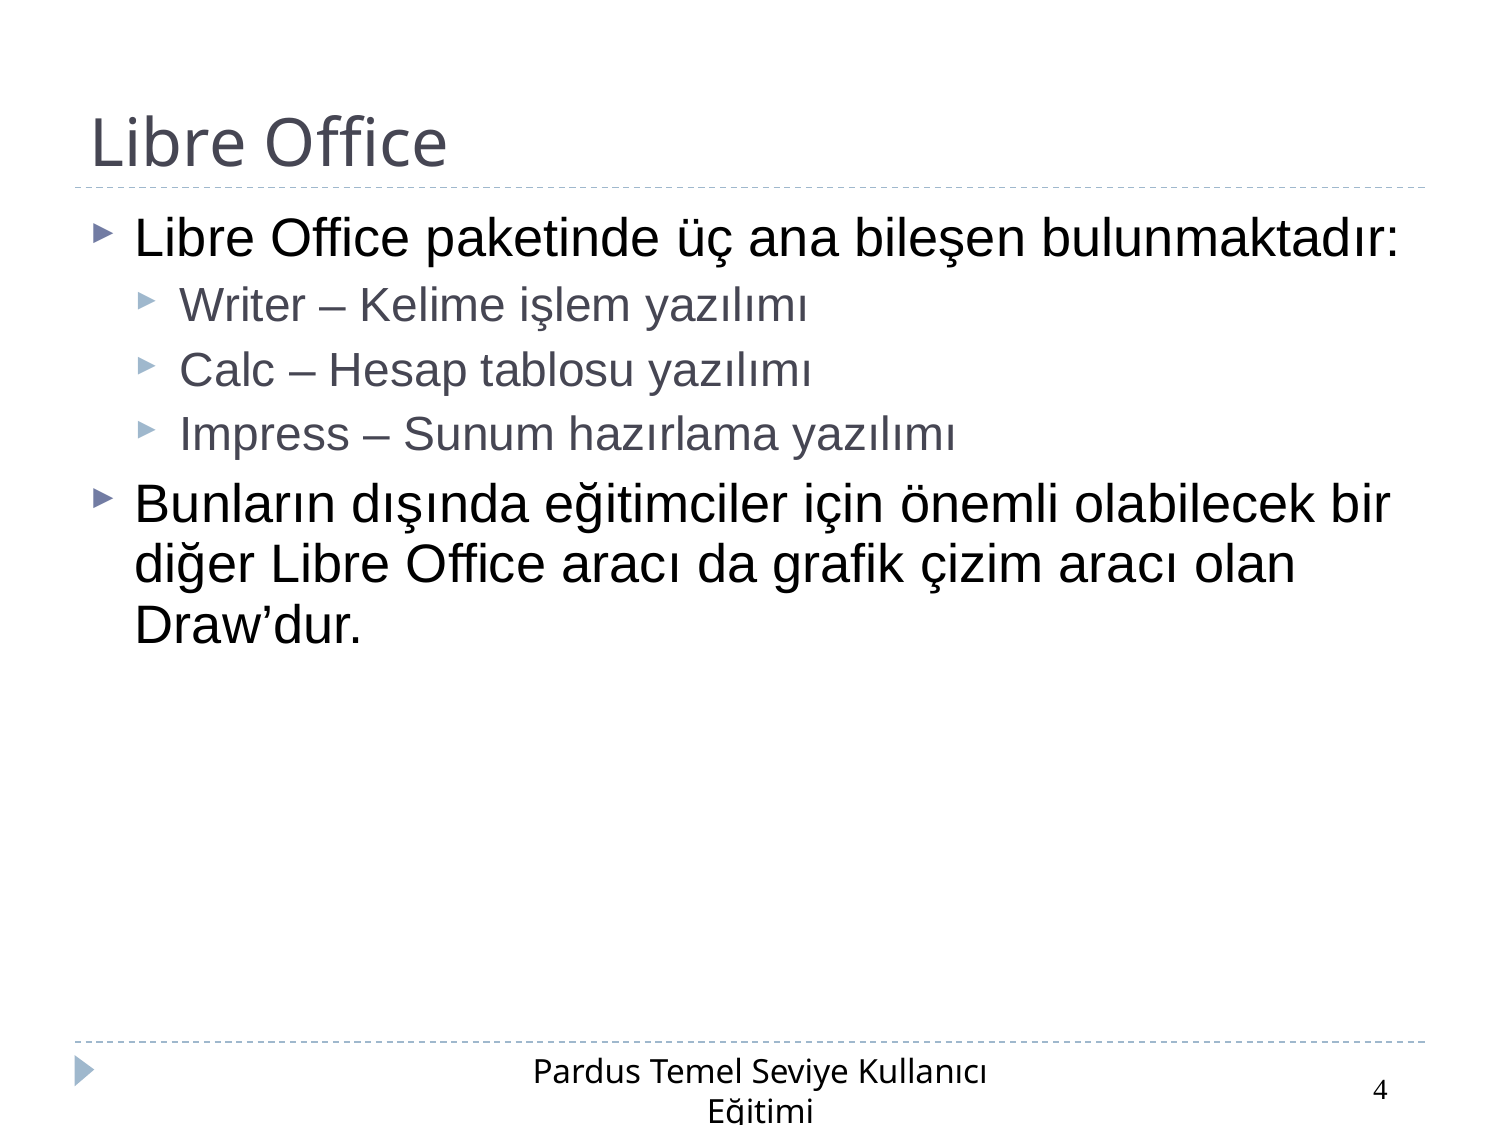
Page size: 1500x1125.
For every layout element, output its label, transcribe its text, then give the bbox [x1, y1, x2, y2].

title Libre Office [75, 24, 1425, 188]
list Libre Office paketinde üç ana bileşen bulunmaktadır: Writer – Kelime işlem yazılımı Calc – Hesap tablosu yazılımı Impress – Sunum hazırlama yazılımı Bunların dışında eğitimciler için önemli olabilecek bir diğer Libre Office aracı da grafik çizim aracı olan Draw’dur. [75, 200, 1425, 1010]
